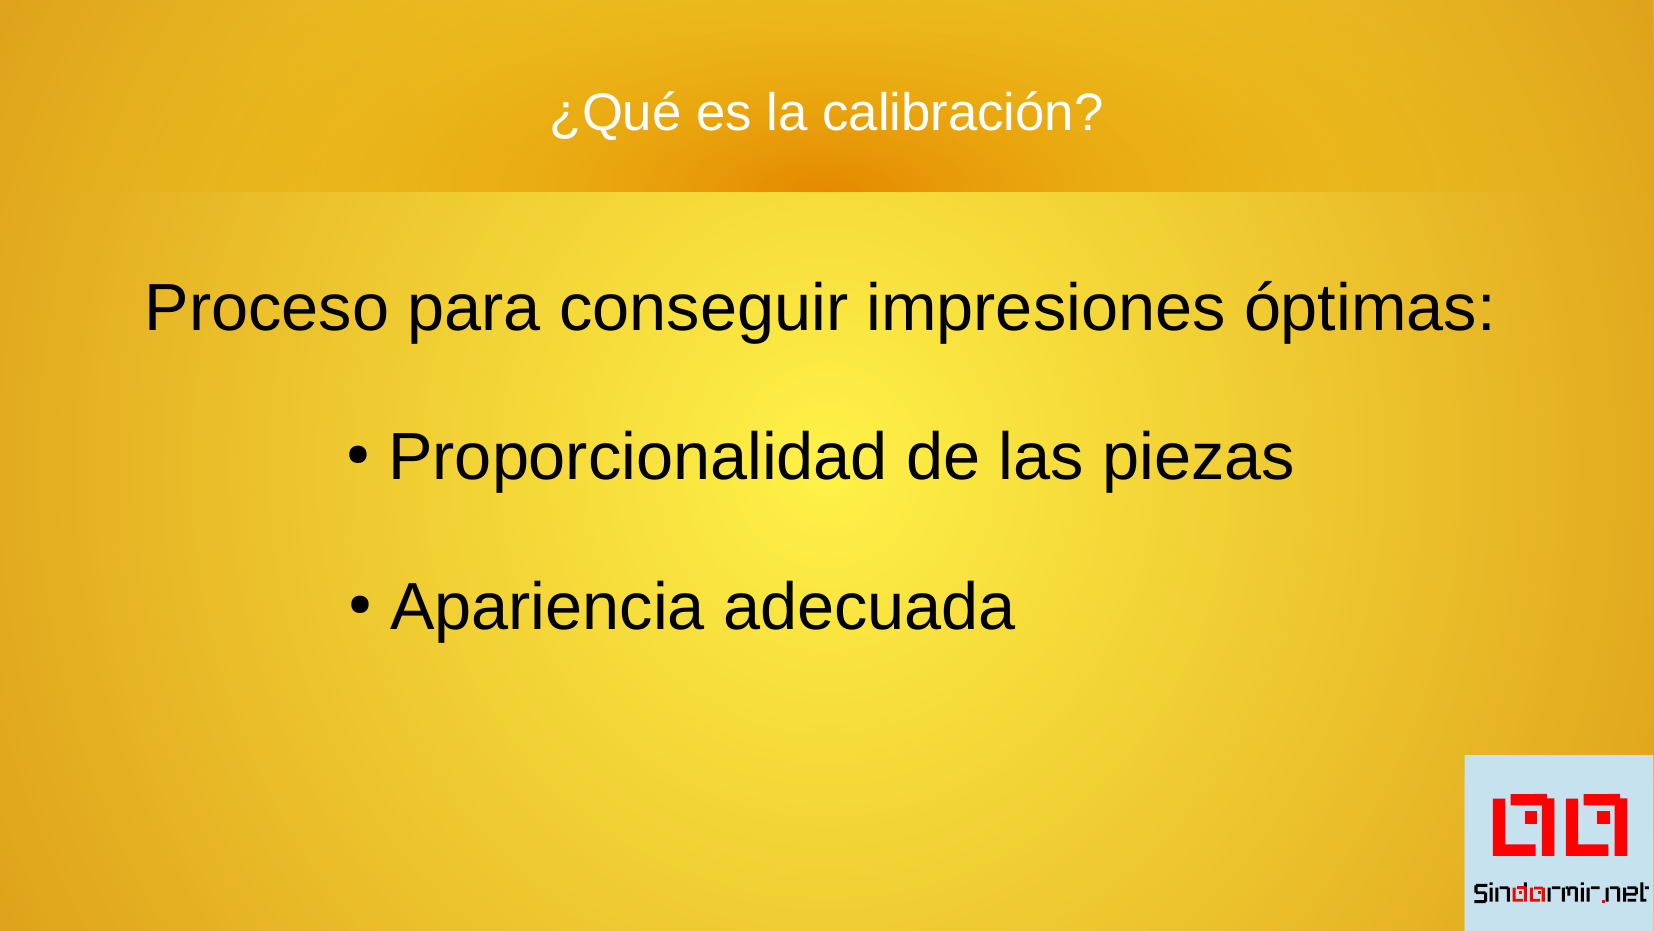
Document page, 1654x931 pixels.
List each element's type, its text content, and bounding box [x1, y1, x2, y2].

subtitle Proceso para conseguir impresiones óptimas: Proporcionalidad de las piezas Apariencia adecuada [70, 224, 1571, 764]
picture [1464, 755, 1654, 931]
title ¿Qué es la calibración? [82, 35, 1571, 189]
